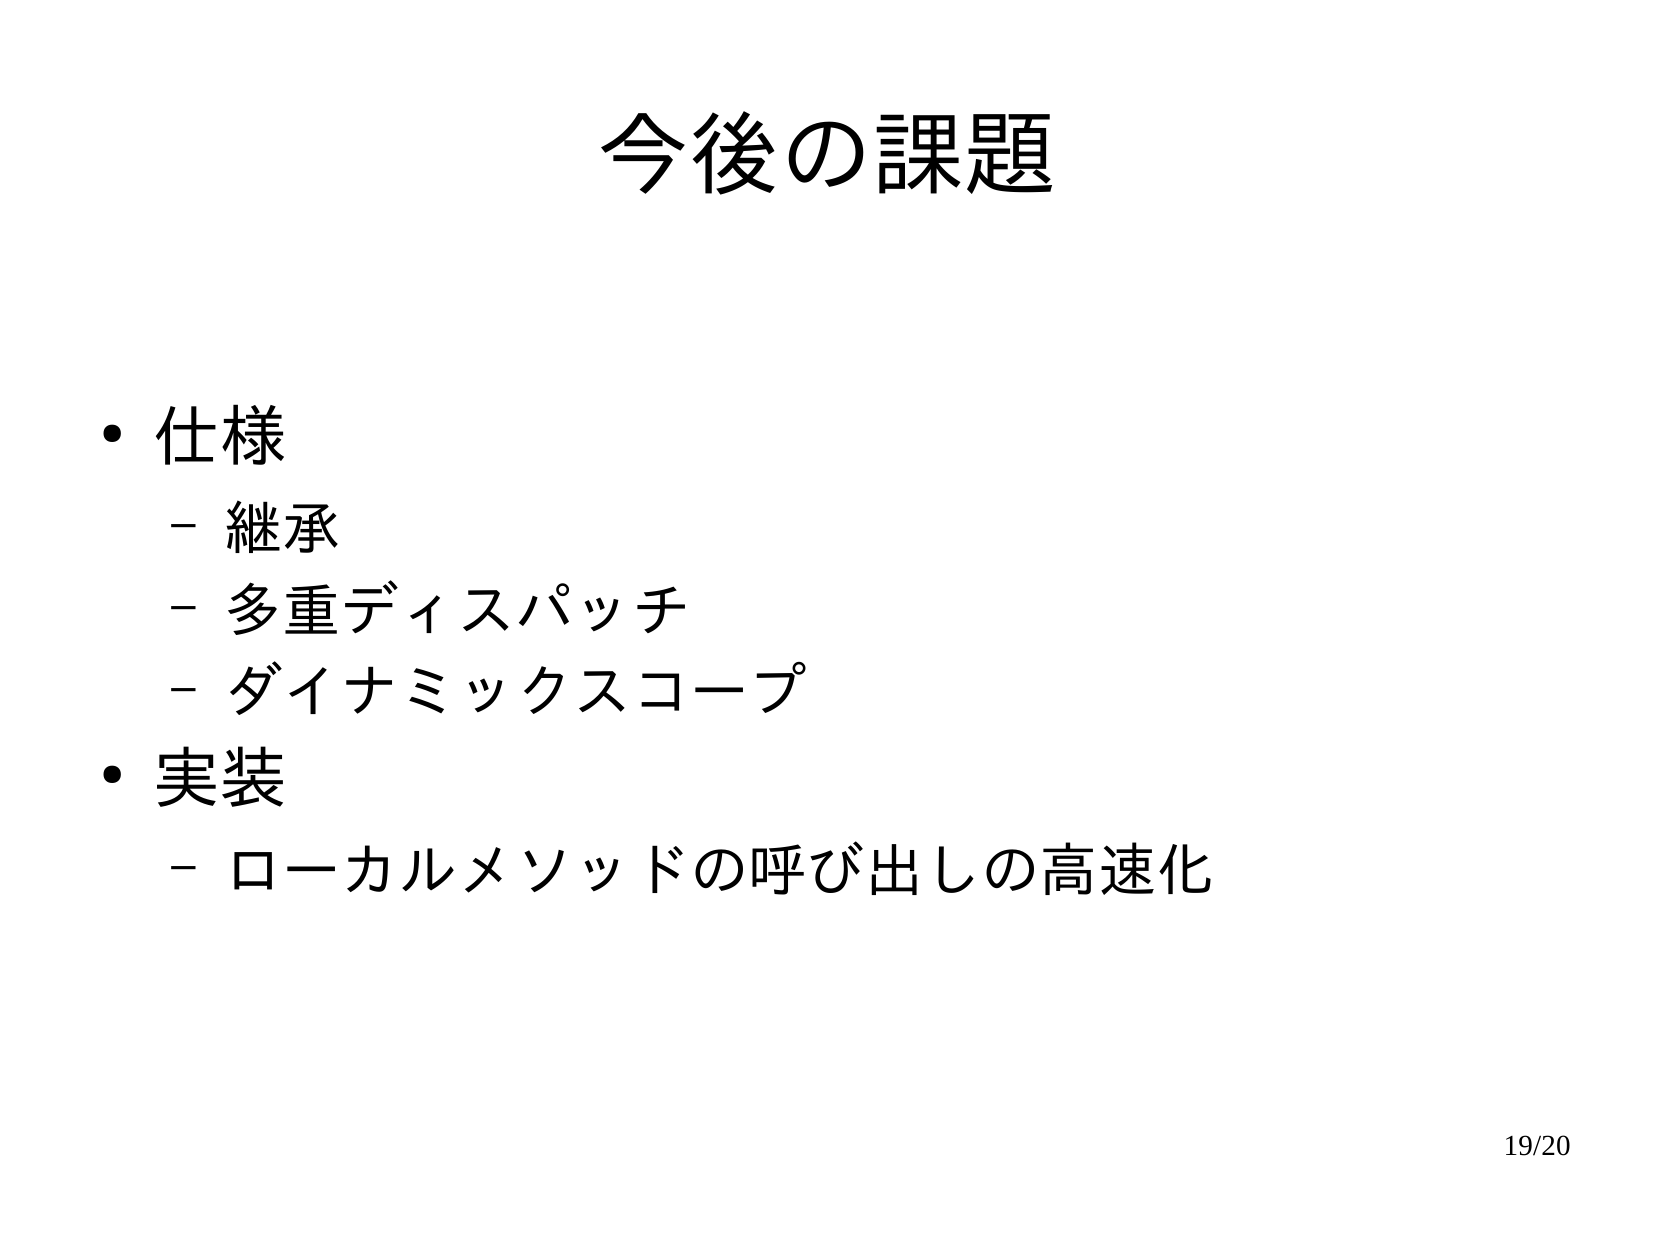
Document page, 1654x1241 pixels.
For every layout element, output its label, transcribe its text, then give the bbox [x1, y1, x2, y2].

title 今後の課題 [82, 49, 1571, 257]
list 仕様 継承 多重ディスパッチ ダイナミックスコープ 実装 ローカルメソッドの呼び出しの高速化 [82, 290, 1571, 1010]
